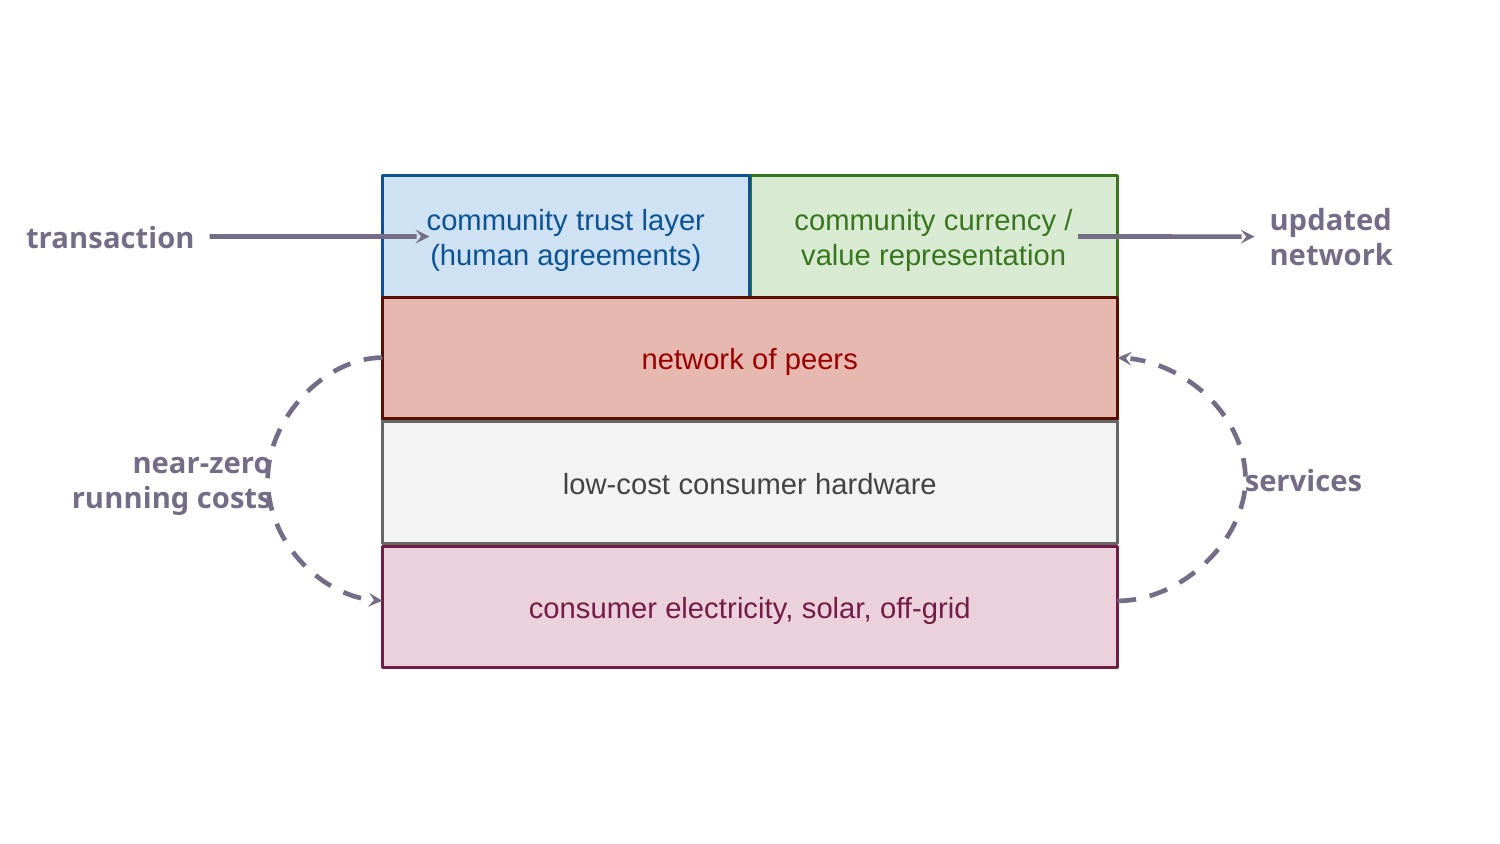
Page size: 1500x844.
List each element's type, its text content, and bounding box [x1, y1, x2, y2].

text_box updated network [1254, 196, 1438, 277]
text_box services [1229, 439, 1413, 520]
text_box consumer electricity, solar, off-grid [382, 546, 1118, 668]
text_box transaction [0, 196, 210, 277]
text_box community trust layer (human agreements) [382, 175, 750, 297]
text_box community currency / value representation [750, 175, 1118, 297]
text_box low-cost consumer hardware [382, 421, 1118, 544]
text_box network of peers [382, 297, 1118, 419]
text_box near-zero running costs [50, 439, 287, 520]
